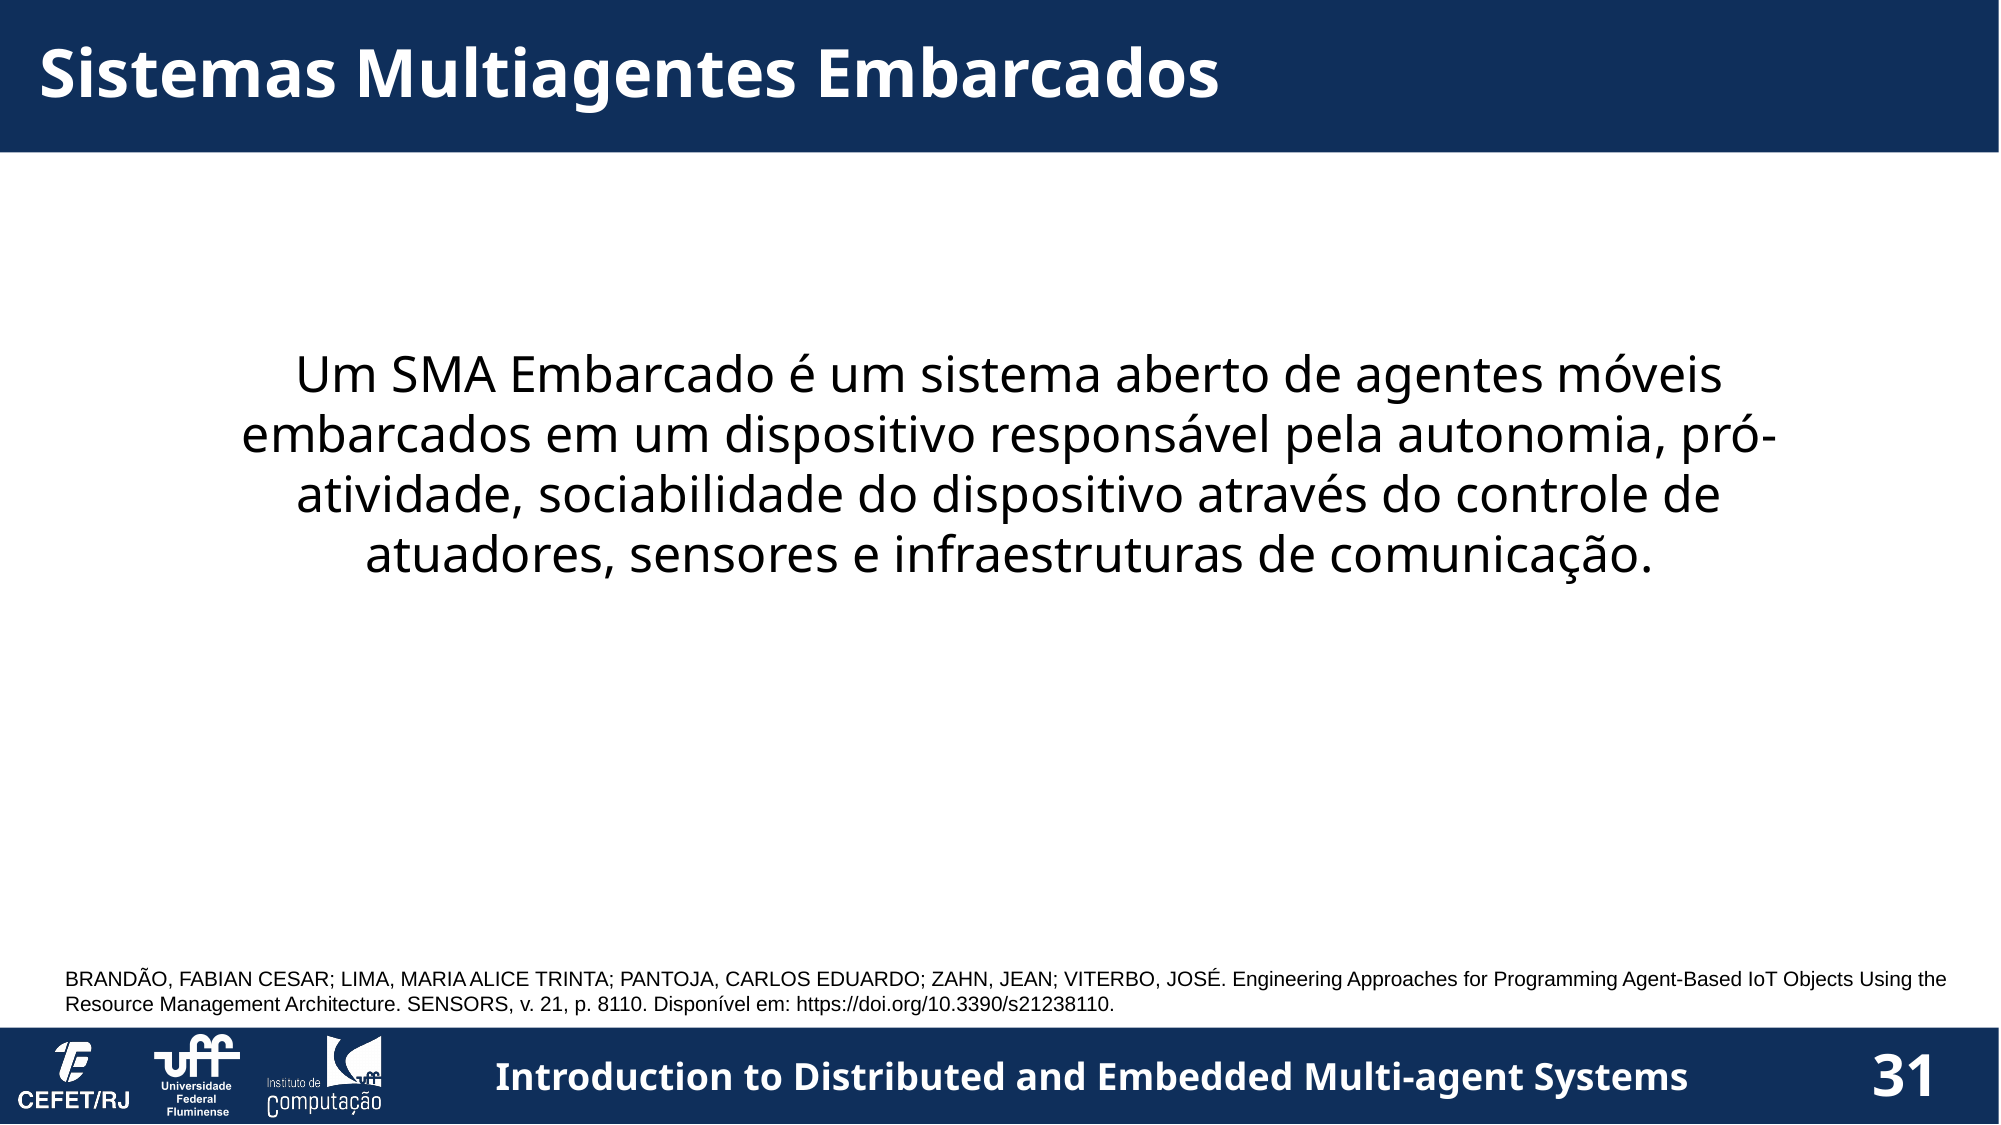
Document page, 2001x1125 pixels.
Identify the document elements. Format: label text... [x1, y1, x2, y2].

picture [18, 1021, 129, 1125]
text_box Sistemas Multiagentes Embarcados [25, 23, 1999, 119]
picture [153, 1033, 241, 1121]
picture [265, 1033, 383, 1118]
text_box BRANDÃO, FABIAN CESAR; LIMA, MARIA ALICE TRINTA; PANTOJA, CARLOS EDUARDO; ZAHN, JEAN; VITERBO, JOSÉ. Engineering Approaches for Programming Agent-Based IoT Objects Using the Resource Management Architecture. SENSORS, v. 21, p. 8110. Disponível em: https://doi.org/10.3390/s21238110. [50, 958, 1970, 1024]
text_box Um SMA Embarcado é um sistema aberto de agentes móveis embarcados em um dispositivo responsável pela autonomia, pró-atividade, sociabilidade do dispositivo através do controle de atuadores, sensores e infraestruturas de comunicação. [183, 334, 1837, 590]
